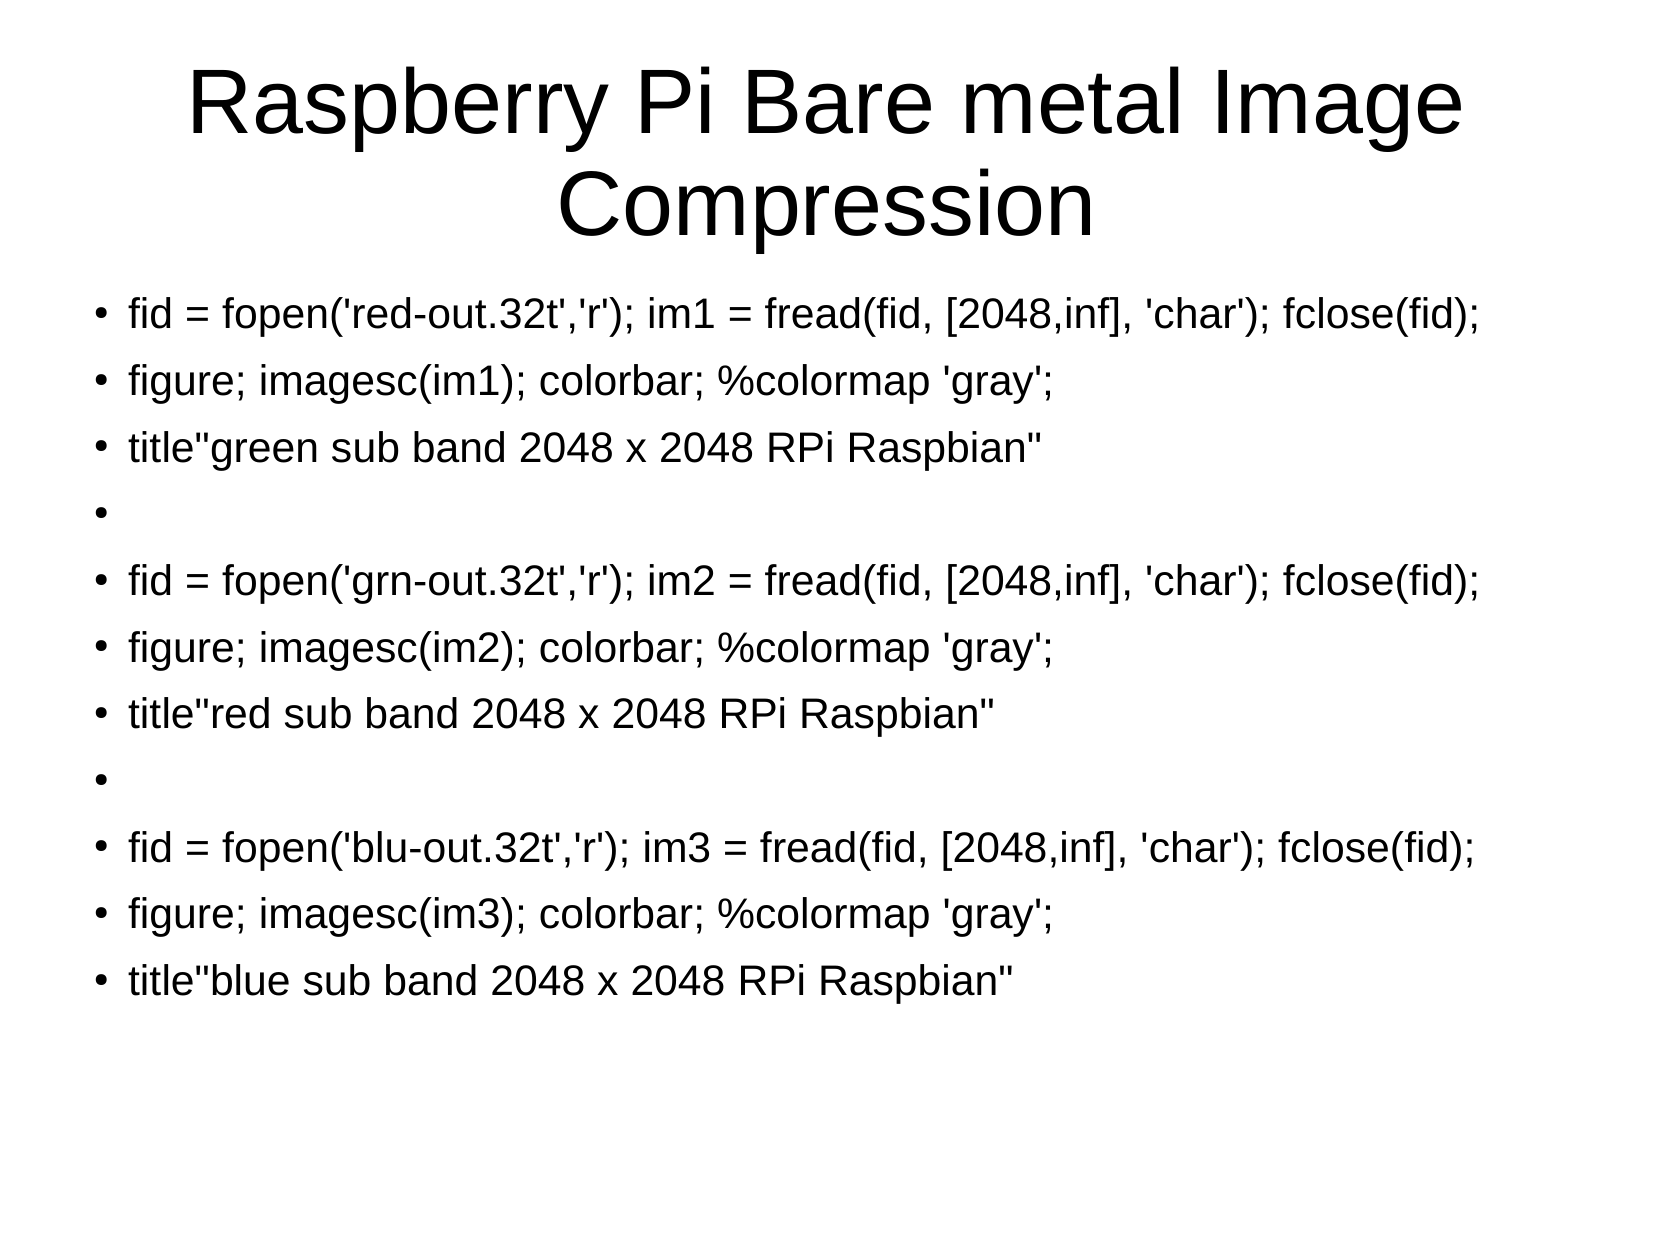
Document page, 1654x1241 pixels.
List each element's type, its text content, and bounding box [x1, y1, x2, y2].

title Raspberry Pi Bare metal Image Compression [82, 49, 1571, 257]
list fid = fopen('red-out.32t','r'); im1 = fread(fid, [2048,inf], 'char'); fclose(fid); figure; imagesc(im1); colorbar; %colormap 'gray'; title"green sub band 2048 x 2048 RPi Raspbian" fid = fopen('grn-out.32t','r'); im2 = fread(fid, [2048,inf], 'char'); fclose(fid); figure; imagesc(im2); colorbar; %colormap 'gray'; title"red sub band 2048 x 2048 RPi Raspbian" fid = fopen('blu-out.32t','r'); im3 = fread(fid, [2048,inf], 'char'); fclose(fid); figure; imagesc(im3); colorbar; %colormap 'gray'; title"blue sub band 2048 x 2048 RPi Raspbian" [82, 290, 1571, 1010]
